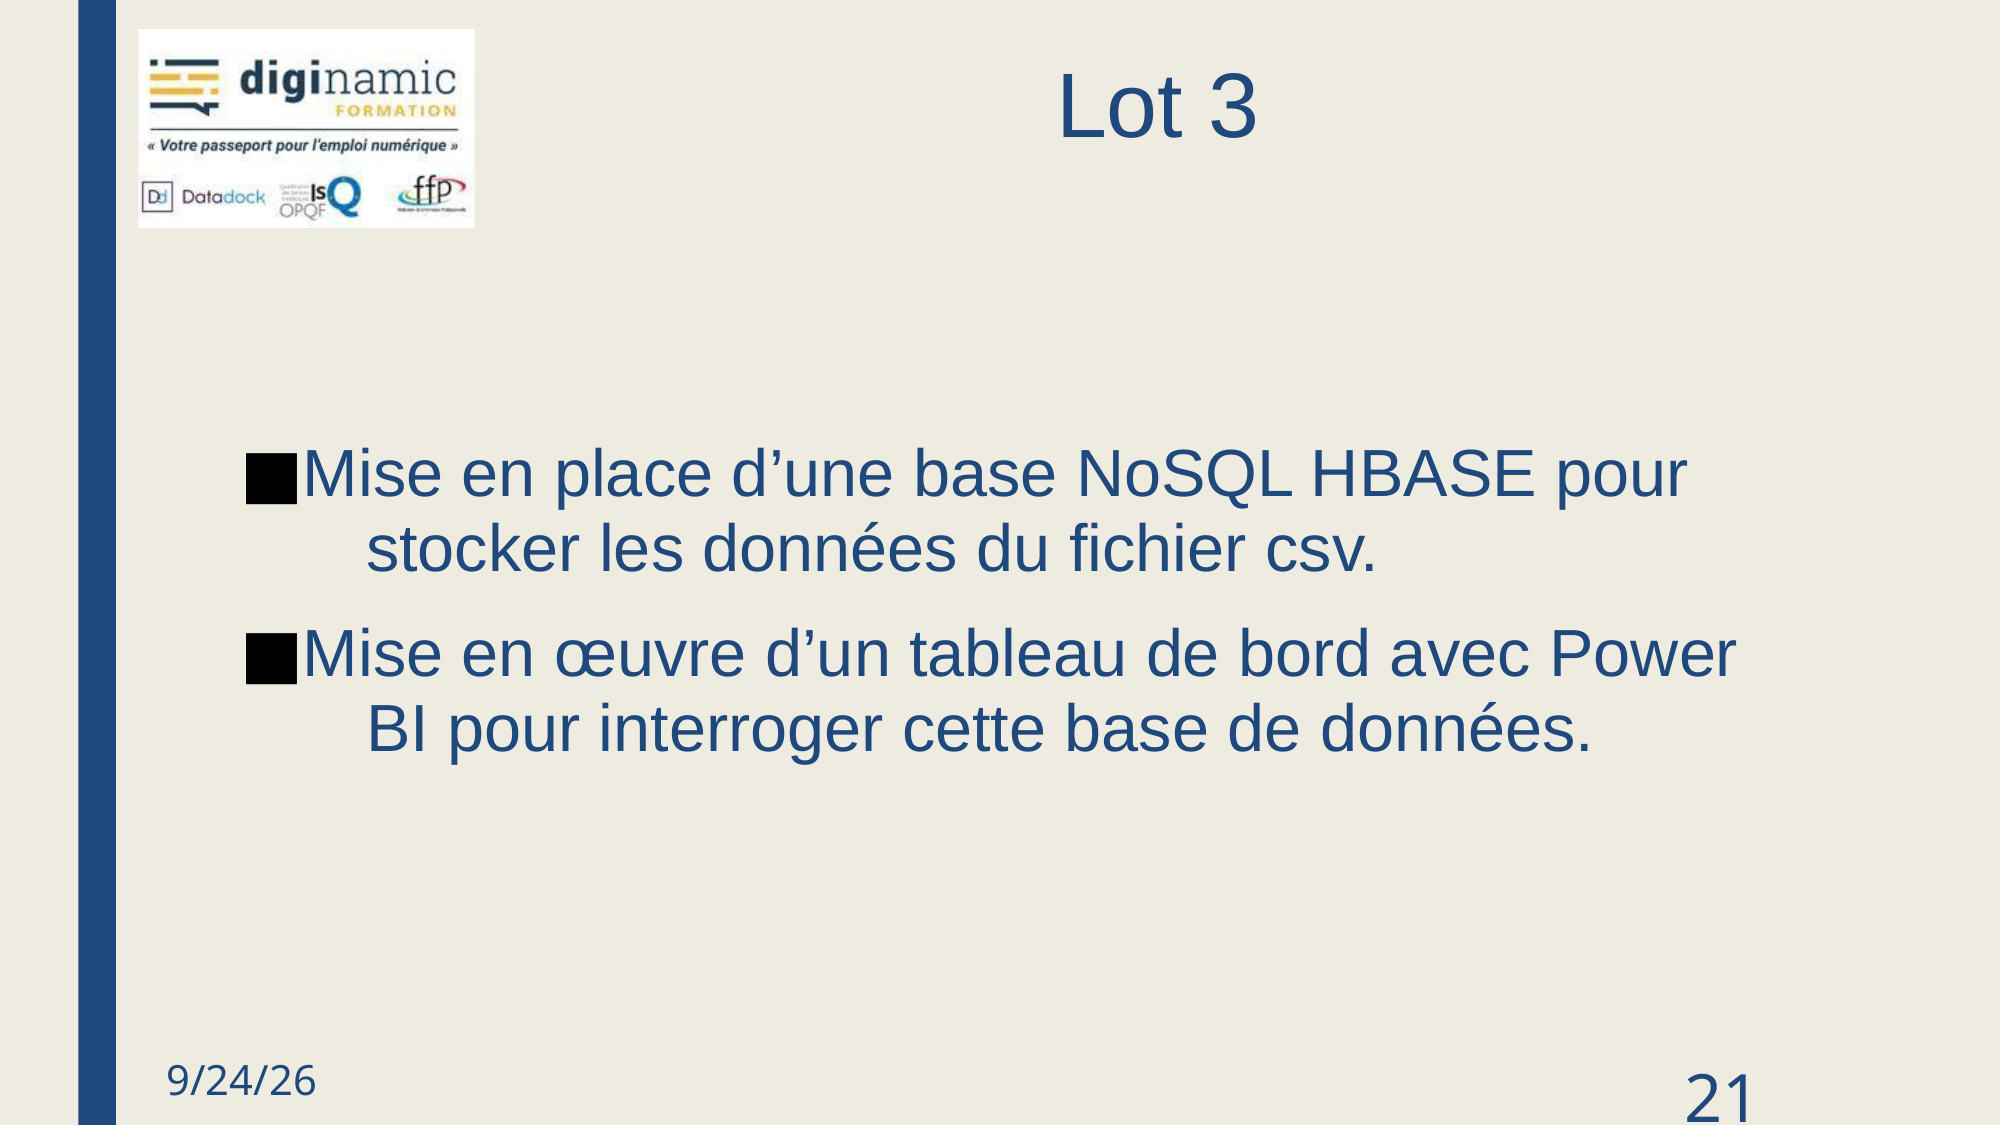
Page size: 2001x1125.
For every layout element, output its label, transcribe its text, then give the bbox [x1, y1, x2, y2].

title Lot 3 [516, 51, 1801, 299]
text_box [1669, 1043, 1931, 1110]
list Mise en place d’une base NoSQL HBASE pour stocker les données du fichier csv. Mise en œuvre d’un tableau de bord avec Power BI pour interroger cette base de données. [225, 318, 1801, 963]
text_box 2/7/2024 [151, 1043, 389, 1110]
